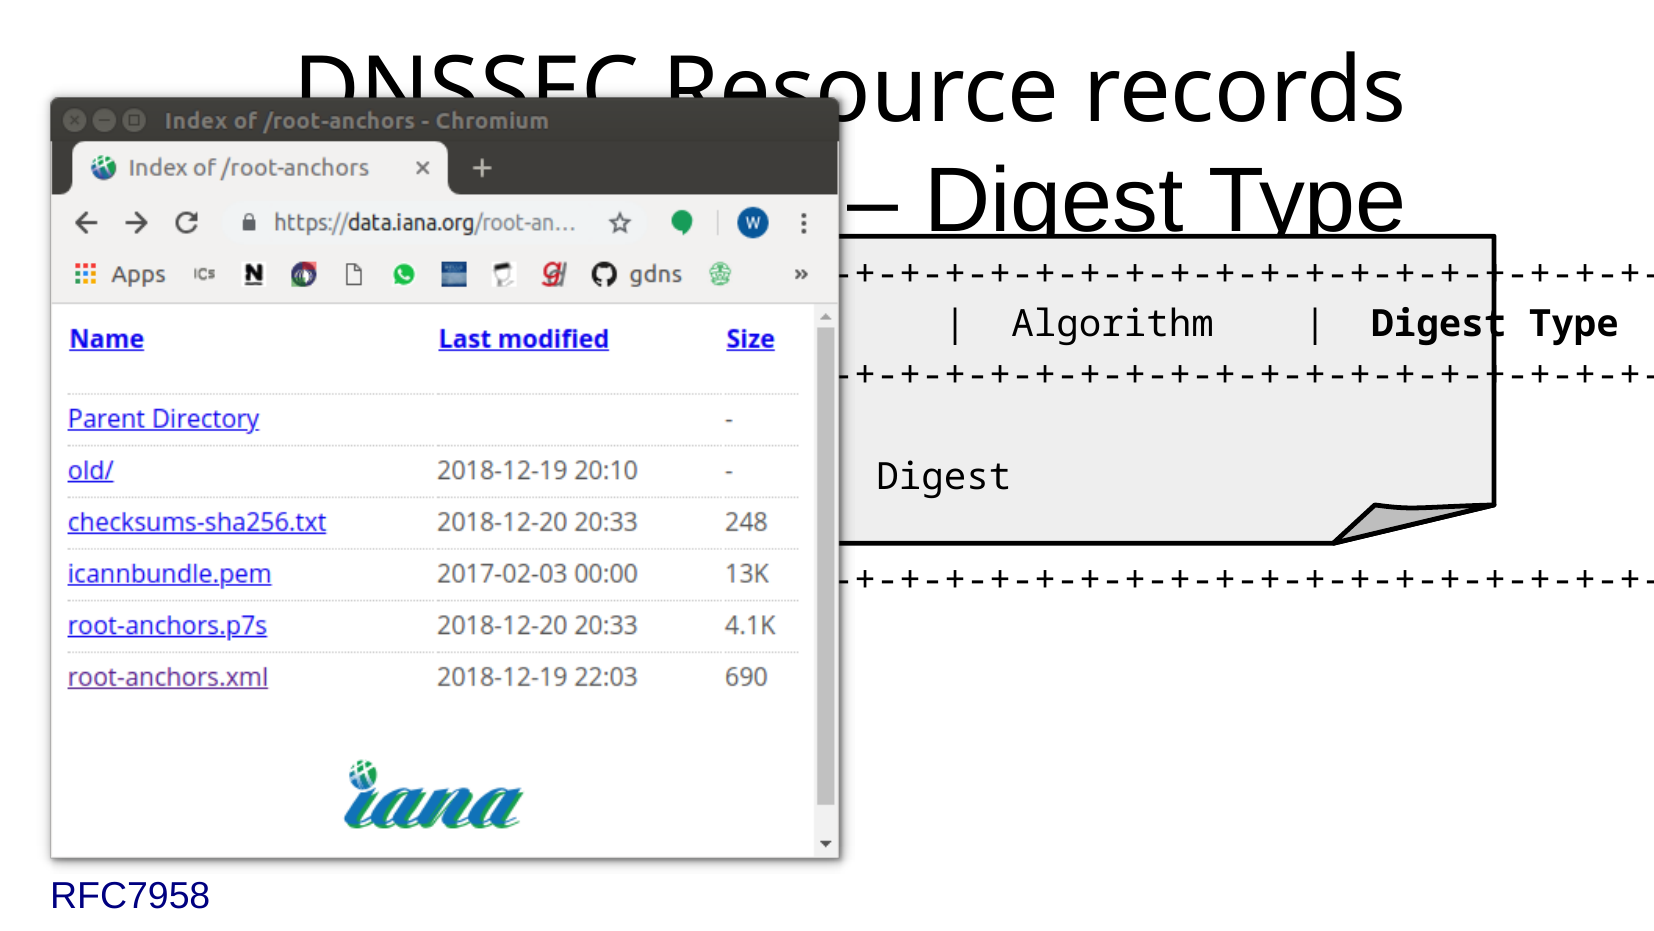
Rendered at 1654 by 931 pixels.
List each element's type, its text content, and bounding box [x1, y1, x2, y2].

text_box RFC7958 [35, 867, 331, 925]
title DNSSEC Resource records DS – Digest Type [3, 23, 1408, 221]
picture [35, 82, 855, 874]
text_box +-+-+-+-+-+-+-+-+-+-+-+-+-+-+-+-+-+-+-+-+-+-+-+-+-+-+-+-+-+-+-+-+ | Key Tag | Algorithm | Digest Type | +-+-+-+-+-+-+-+-+-+-+-+-+-+-+-+-+-+-+-+-+-+-+-+-+-+-+-+-+-+-+-+-+ / / / Digest / / / +-+-+-+-+-+-+-+-+-+-+-+-+-+-+-+-+-+-+-+-+-+-+-+-+-+-+-+-+-+-+-+-+ [855, 236, 1495, 544]
